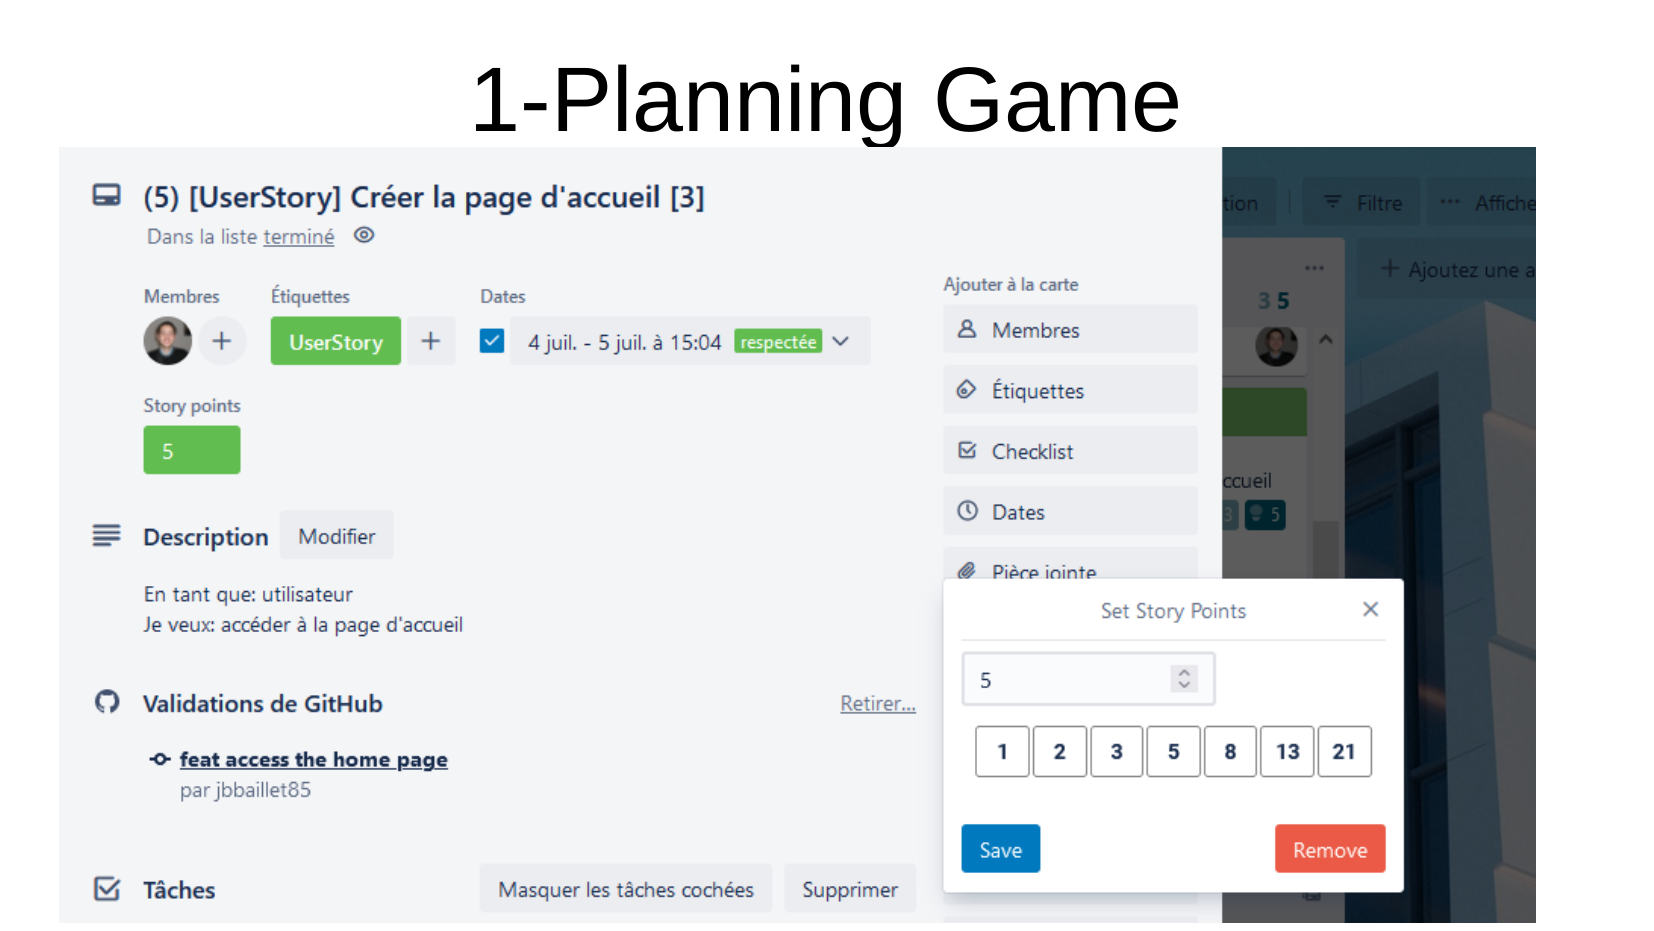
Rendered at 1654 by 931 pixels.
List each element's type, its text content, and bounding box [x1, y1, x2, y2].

picture [59, 147, 1536, 923]
title 1-Planning Game [82, 21, 1571, 178]
